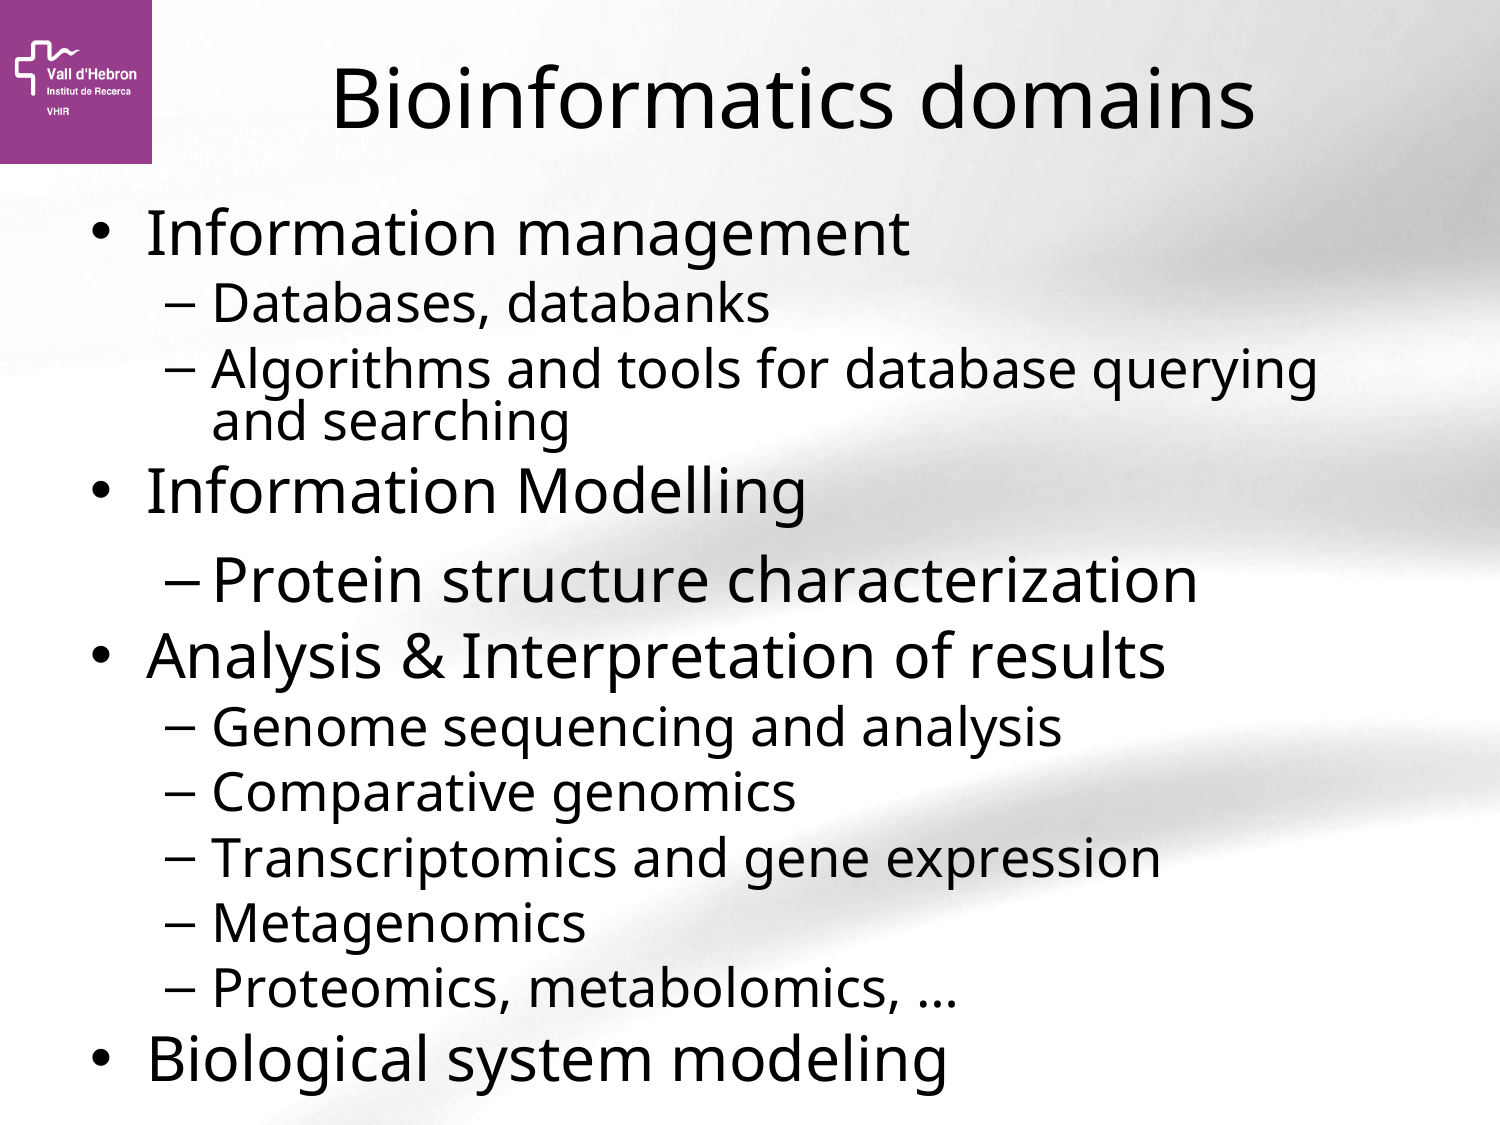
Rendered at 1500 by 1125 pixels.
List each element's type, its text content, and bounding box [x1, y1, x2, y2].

picture [0, 0, 1500, 1125]
text_box Information management Databases, databanks Algorithms and tools for database querying and searching Information Modelling Protein structure characterization Analysis & Interpretation of results Genome sequencing and analysis Comparative genomics Transcriptomics and gene expression Metagenomics Proteomics, metabolomics, … Biological system modeling [75, 200, 1426, 1006]
text_box Bioinformatics domains [225, 37, 1363, 168]
